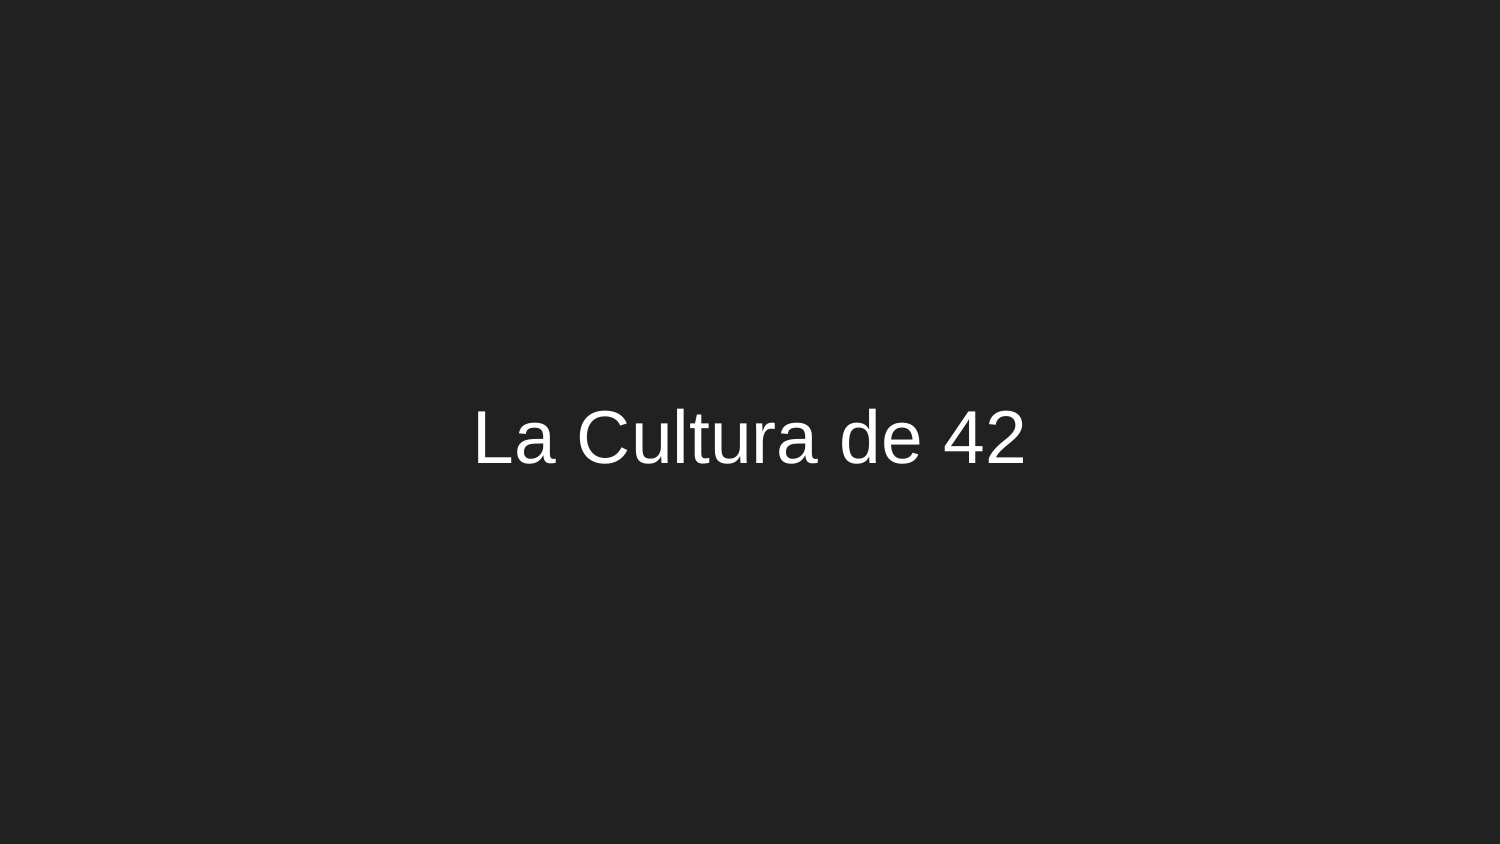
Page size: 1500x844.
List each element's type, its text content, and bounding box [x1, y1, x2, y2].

title La Cultura de 42 [51, 72, 1449, 795]
